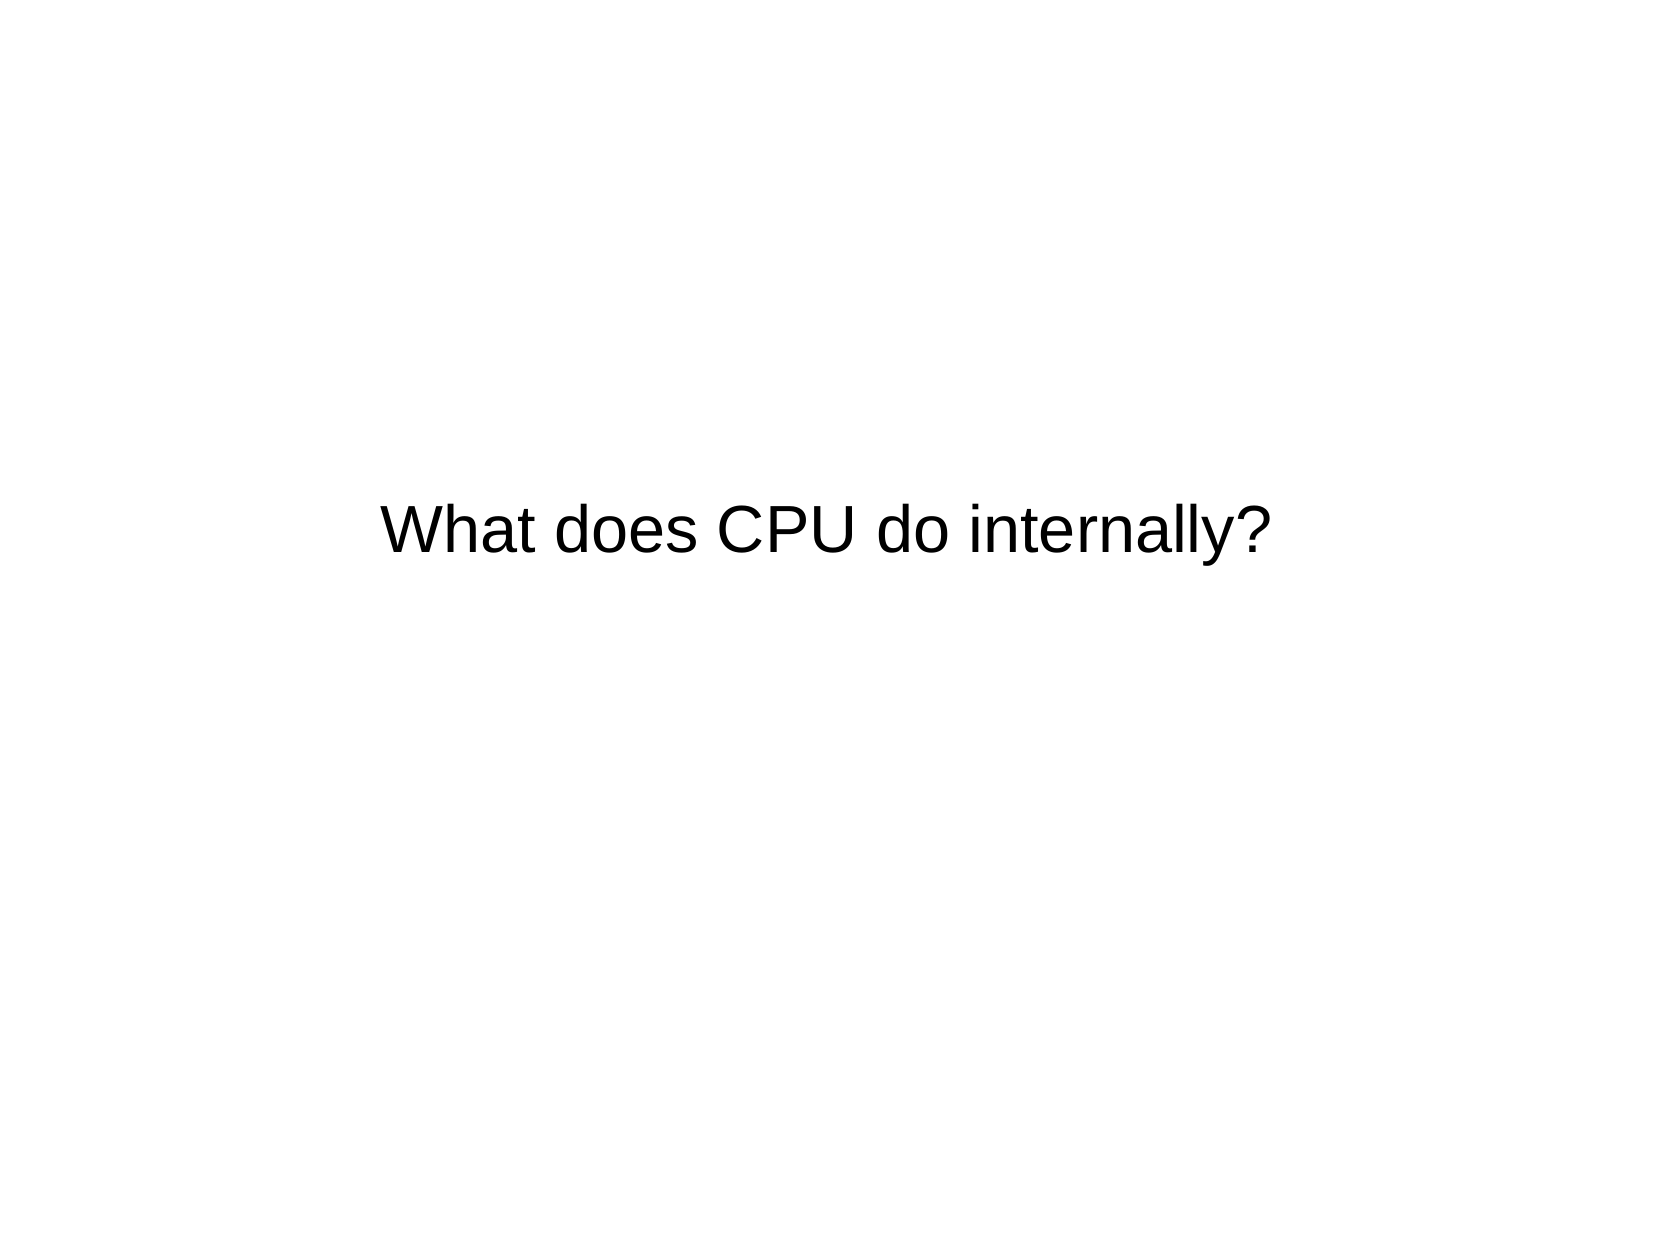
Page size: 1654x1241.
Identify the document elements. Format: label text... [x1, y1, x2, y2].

subtitle What does CPU do internally? [82, 49, 1571, 1010]
